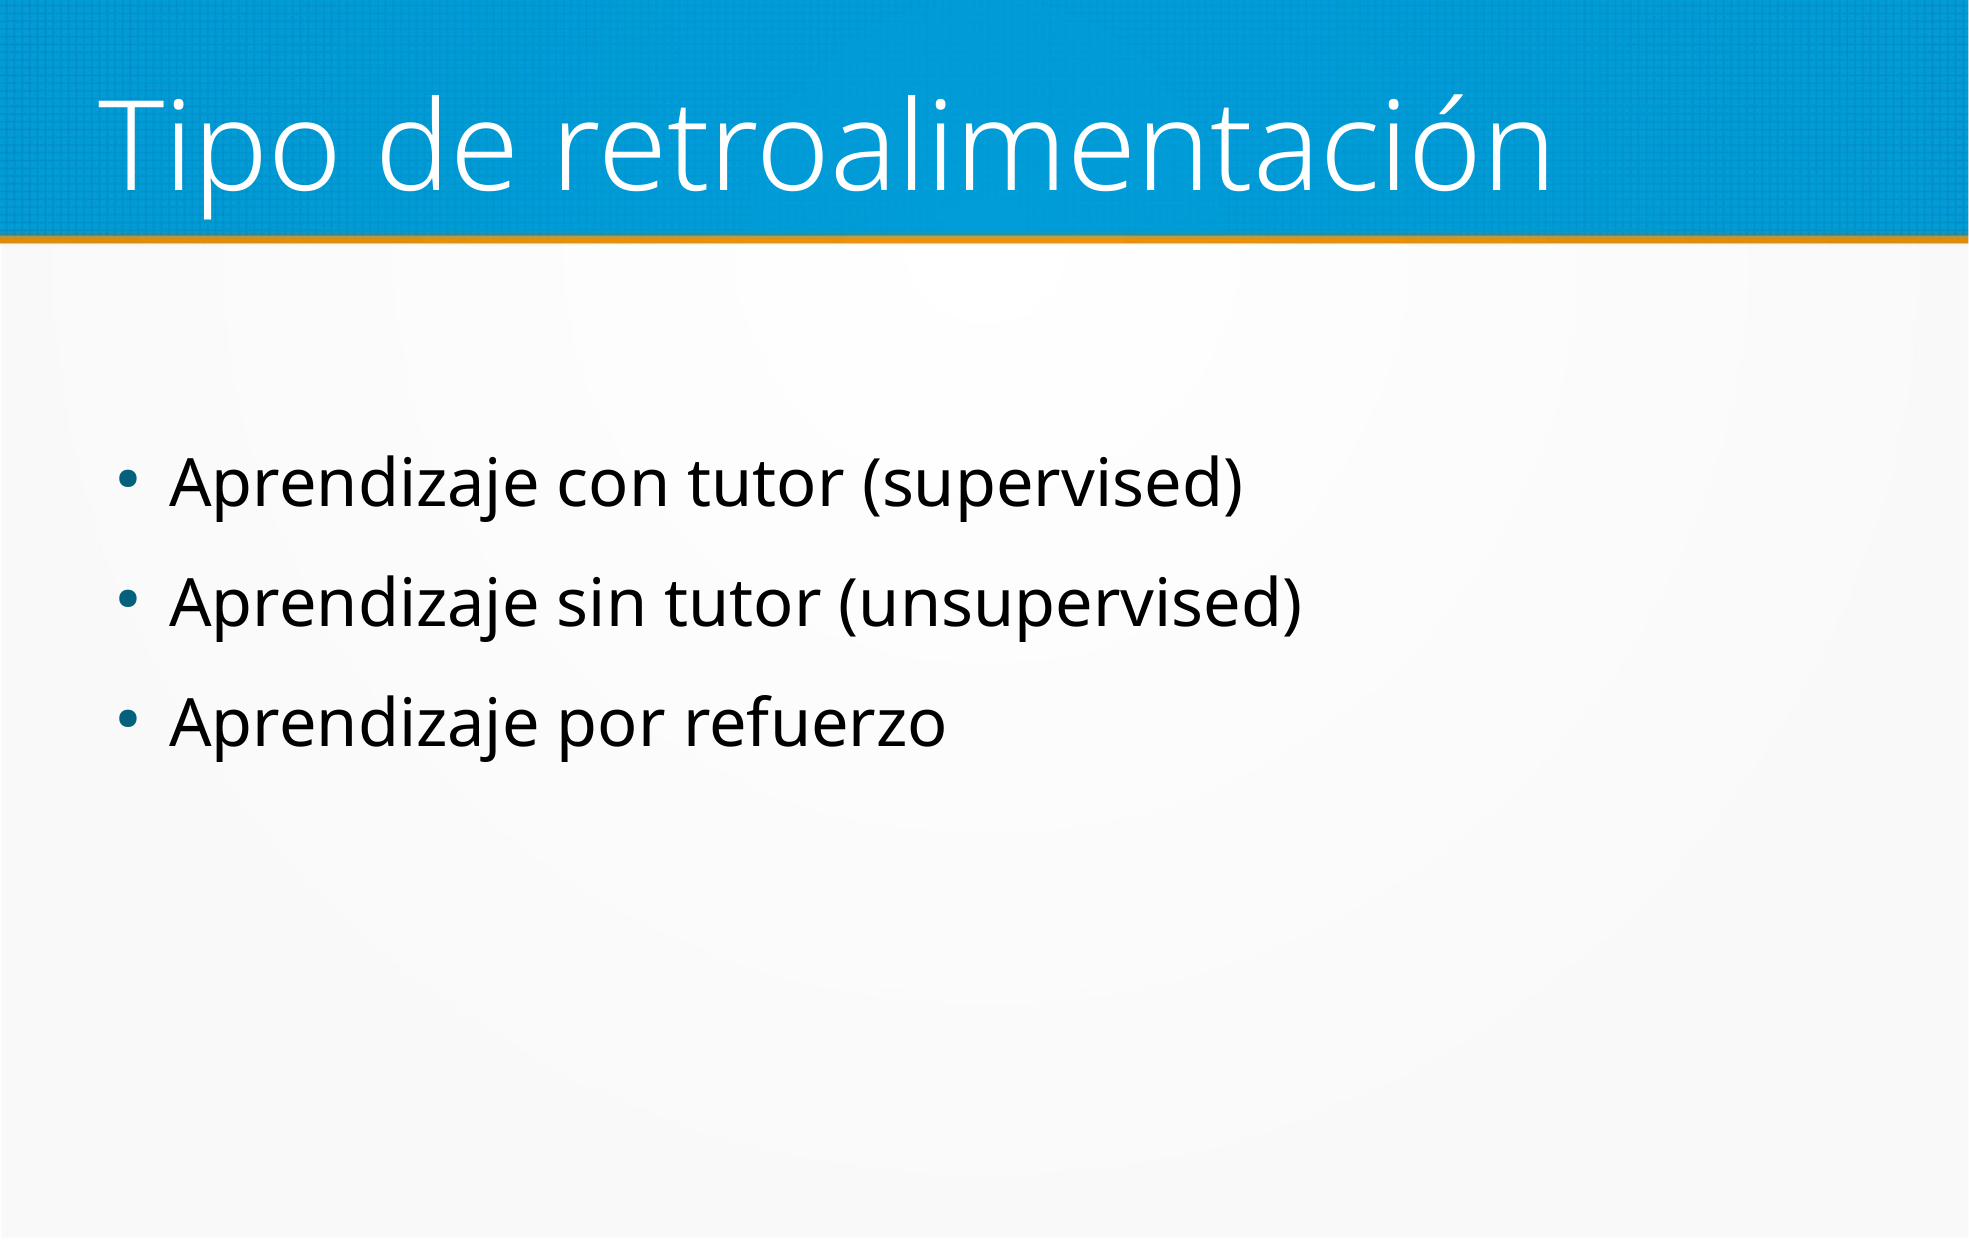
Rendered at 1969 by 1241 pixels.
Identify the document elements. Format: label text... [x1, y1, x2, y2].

list Aprendizaje con tutor (supervised) Aprendizaje sin tutor (unsupervised) Aprendizaje por refuerzo [98, 315, 1861, 1081]
title Tipo de retroalimentación [98, 19, 1870, 227]
picture [0, 233, 1969, 1241]
